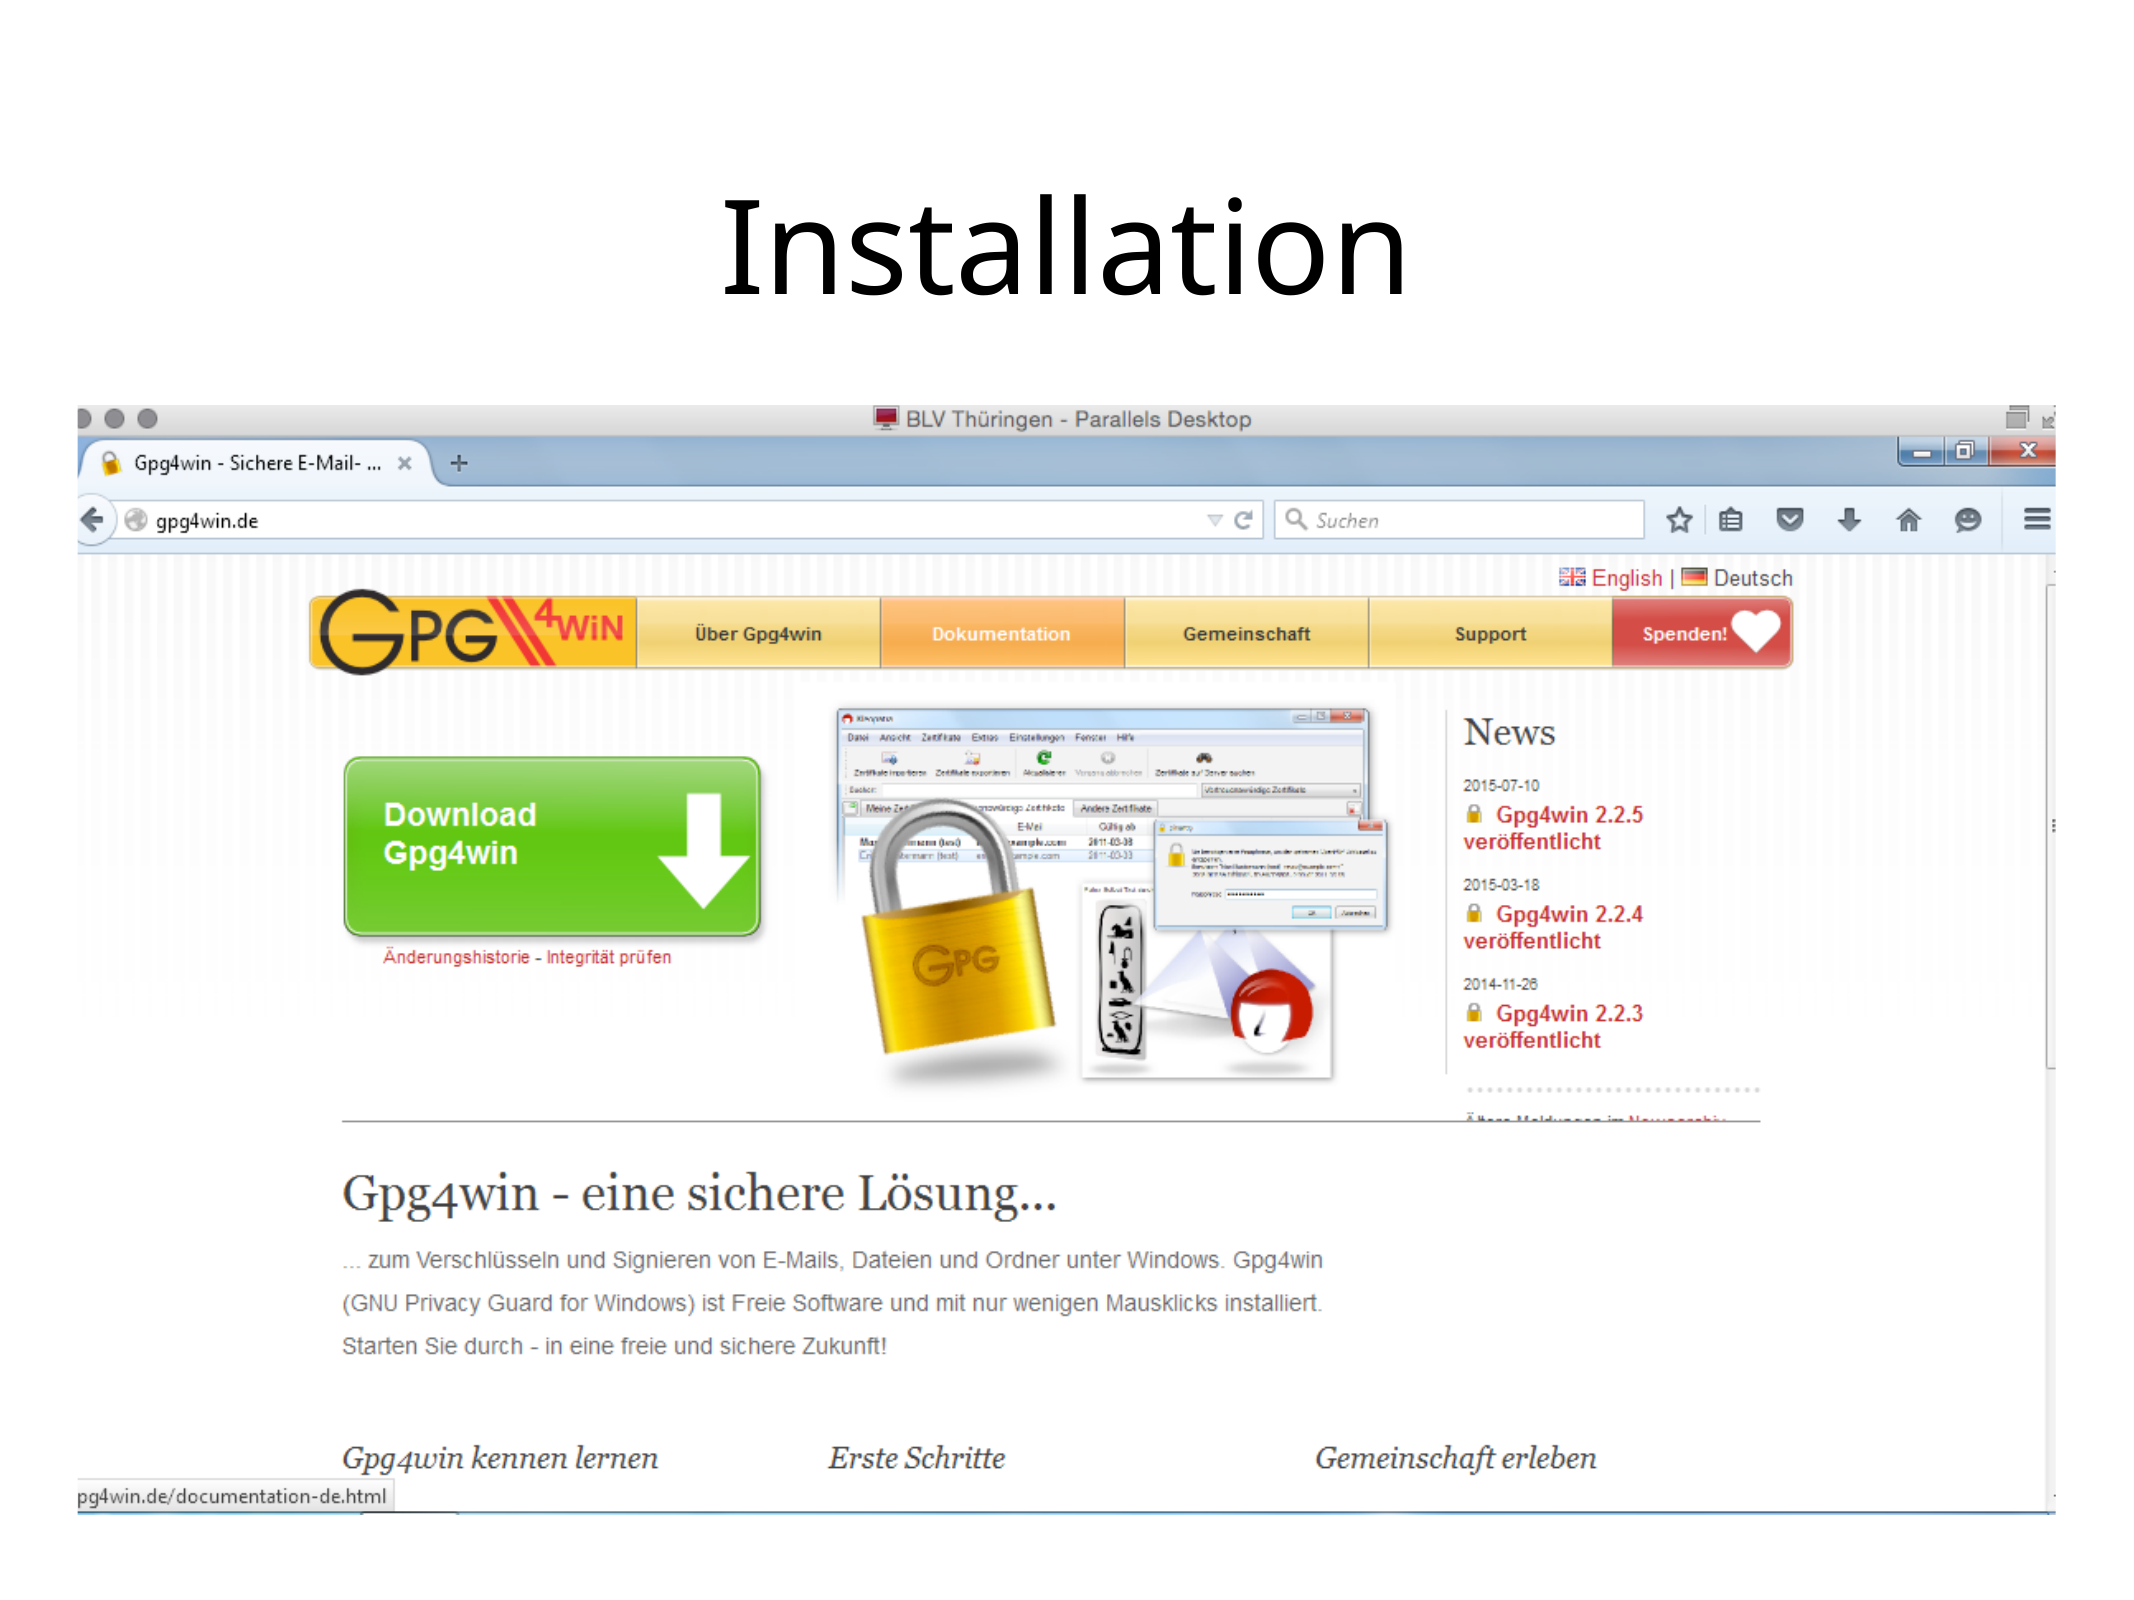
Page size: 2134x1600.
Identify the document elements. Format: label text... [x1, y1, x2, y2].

picture [77, 405, 2056, 1515]
title Installation [208, 41, 1925, 405]
